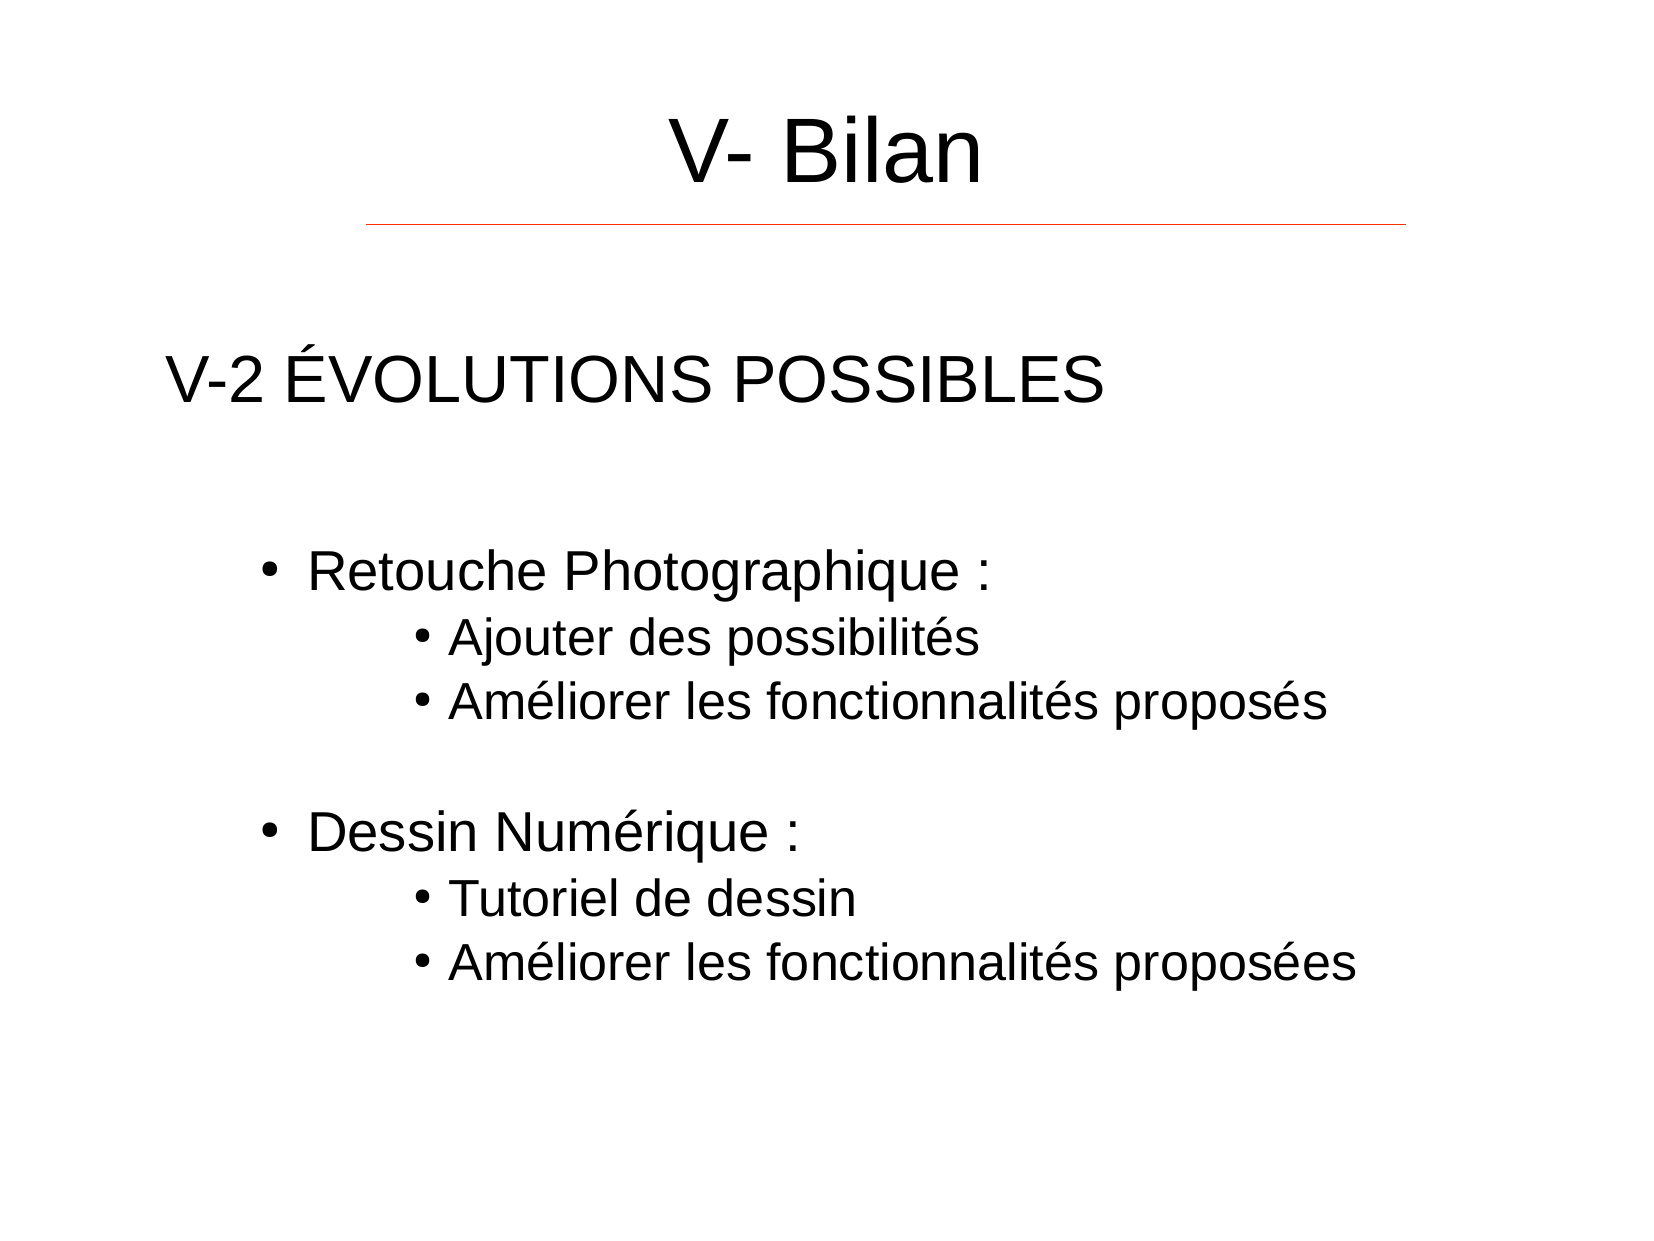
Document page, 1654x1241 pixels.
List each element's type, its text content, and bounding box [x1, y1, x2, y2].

list V-2 ÉVOLUTIONS POSSIBLES Retouche Photographique : Ajouter des possibilités Améliorer les fonctionnalités proposés Dessin Numérique : Tutoriel de dessin Améliorer les fonctionnalités proposées [94, 342, 1583, 1062]
title V- Bilan [82, 46, 1571, 254]
